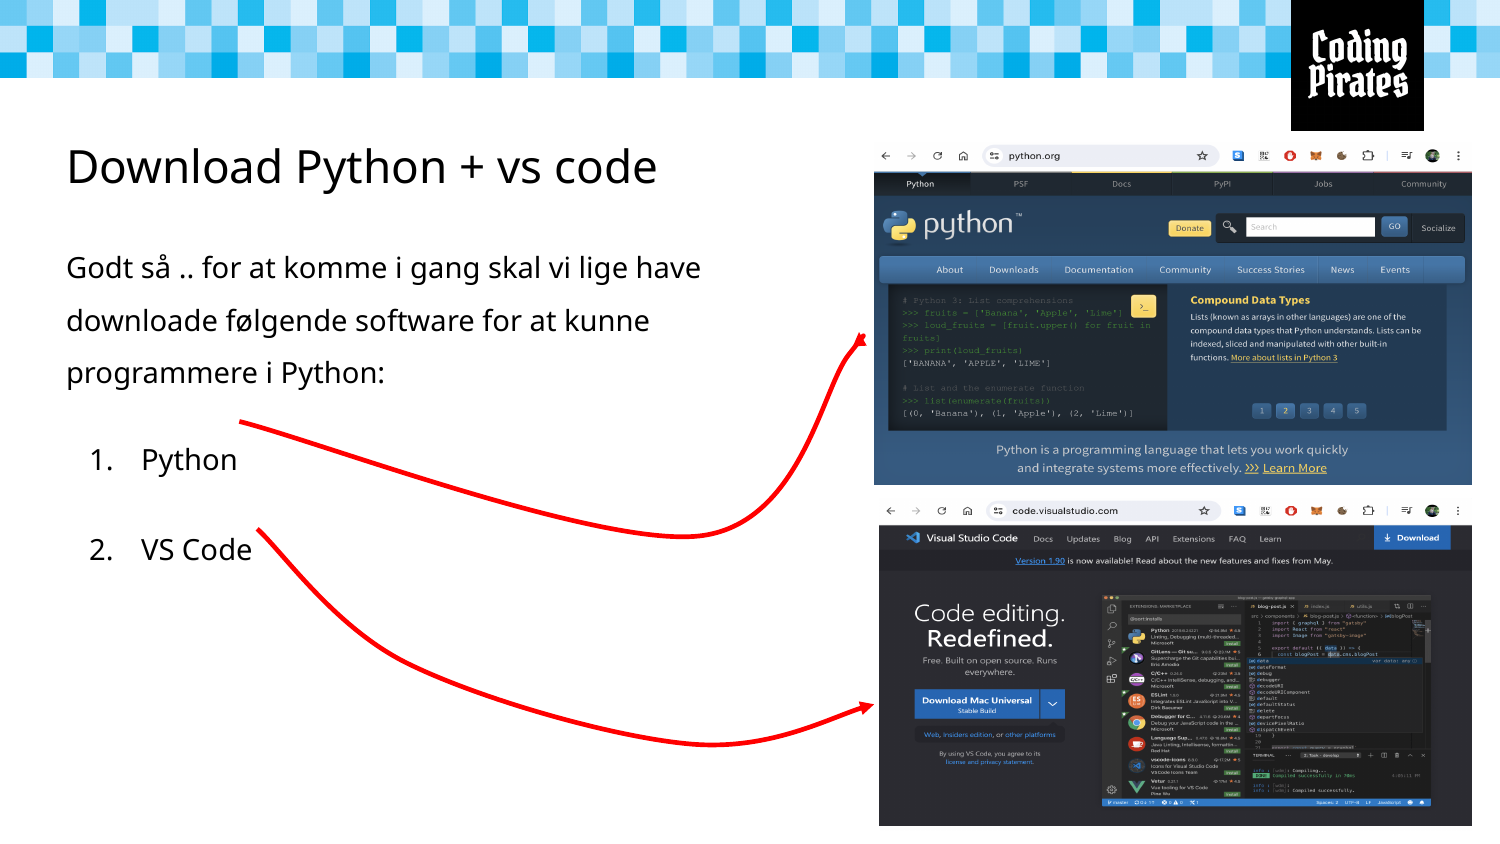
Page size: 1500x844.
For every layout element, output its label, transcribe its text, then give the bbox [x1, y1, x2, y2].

list Godt så .. for at komme i gang skal vi lige have downloade følgende software for at kunne programmere i Python: Python VS Code [51, 216, 750, 800]
picture [1291, 0, 1424, 131]
title Download Python + vs code [51, 123, 1223, 217]
picture [0, 0, 1056, 78]
picture [879, 498, 1472, 831]
picture [874, 142, 1472, 485]
